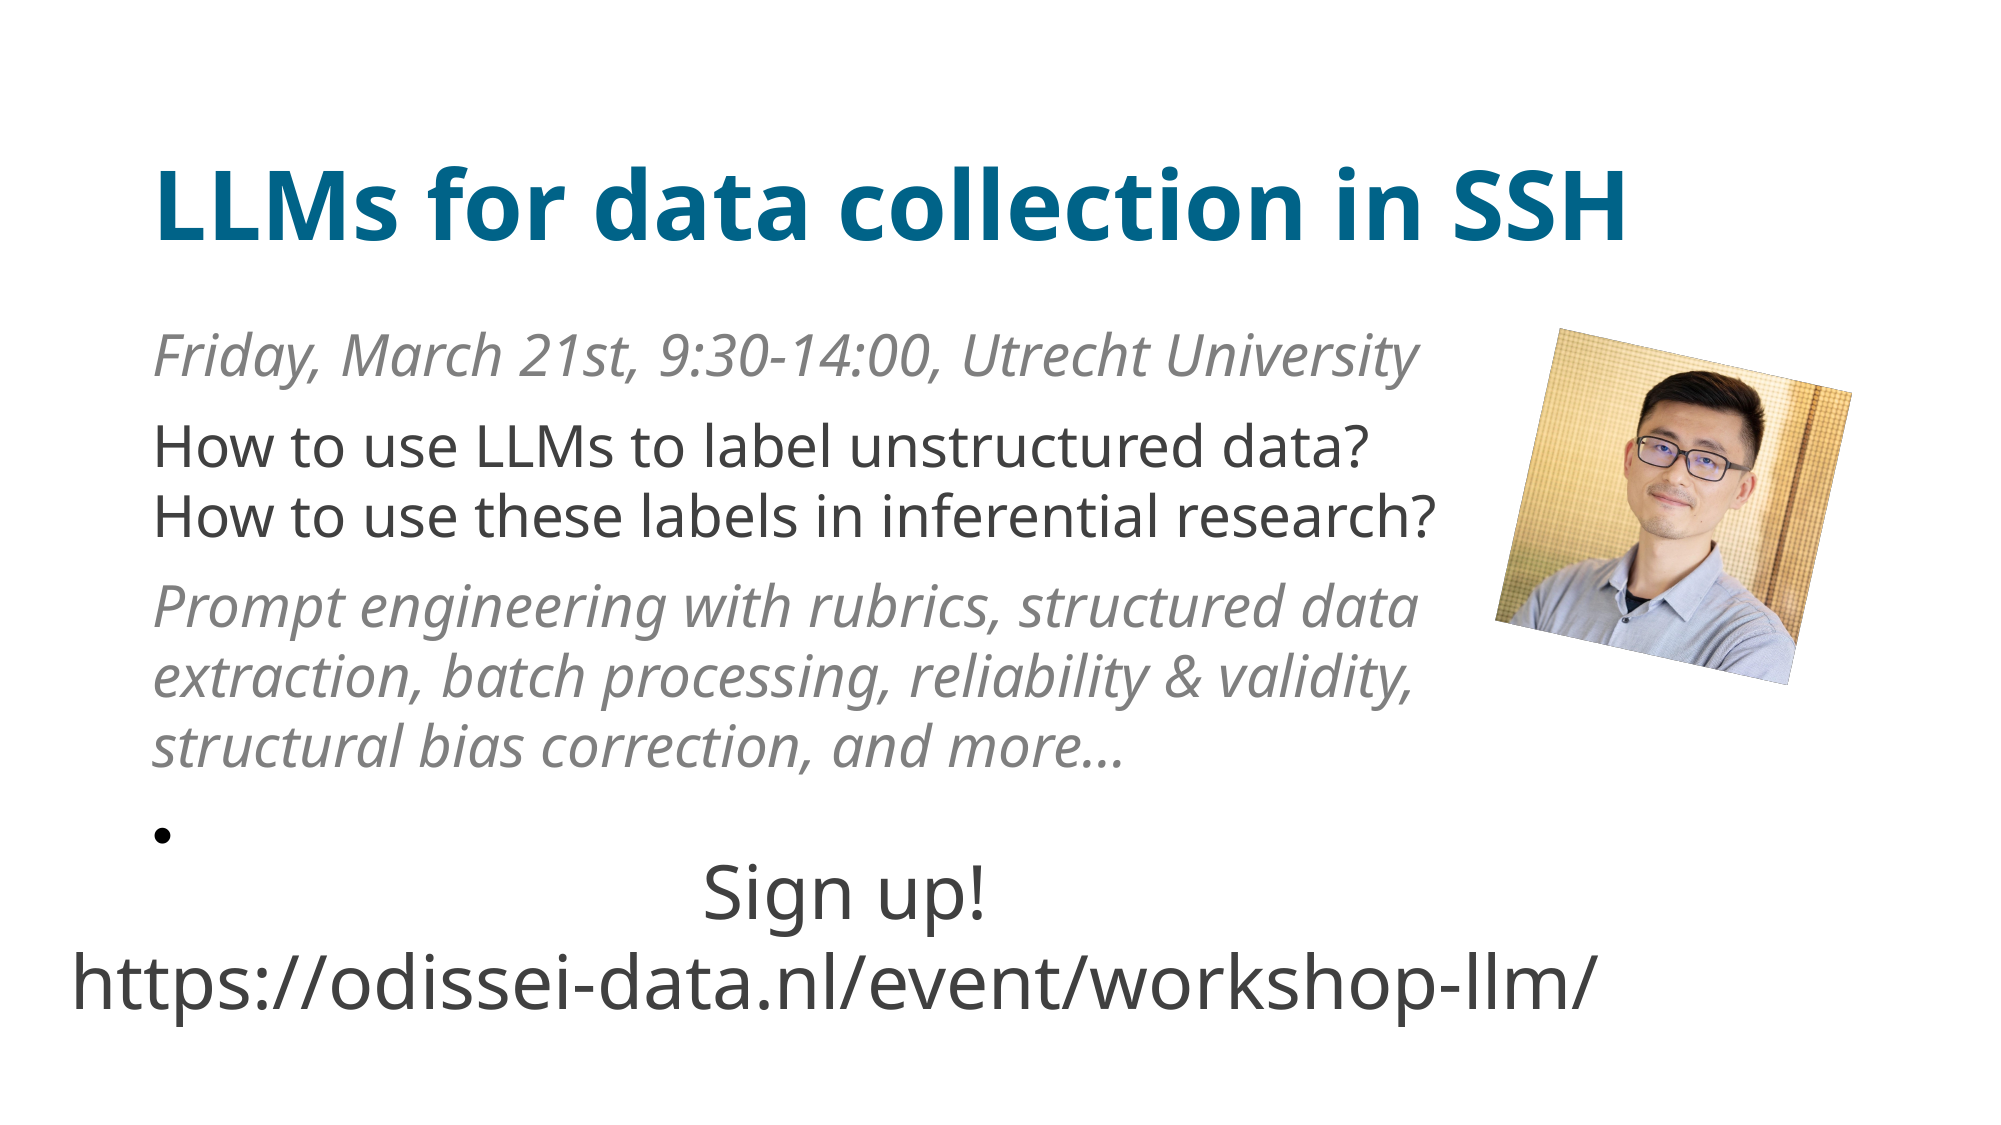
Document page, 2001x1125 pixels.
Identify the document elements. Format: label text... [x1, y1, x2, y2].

title LLMs for data collection in SSH [137, 93, 1863, 311]
list Friday, March 21st, 9:30-14:00, Utrecht University How to use LLMs to label unstructured data? How to use these labels in inferential research? Prompt engineering with rubrics, structured data extraction, batch processing, reliability & validity, structural bias correction, and more… [137, 310, 1486, 837]
text_box Sign up! https://odissei-data.nl/event/workshop-llm/ [55, 837, 1945, 1125]
picture [1495, 328, 1852, 685]
